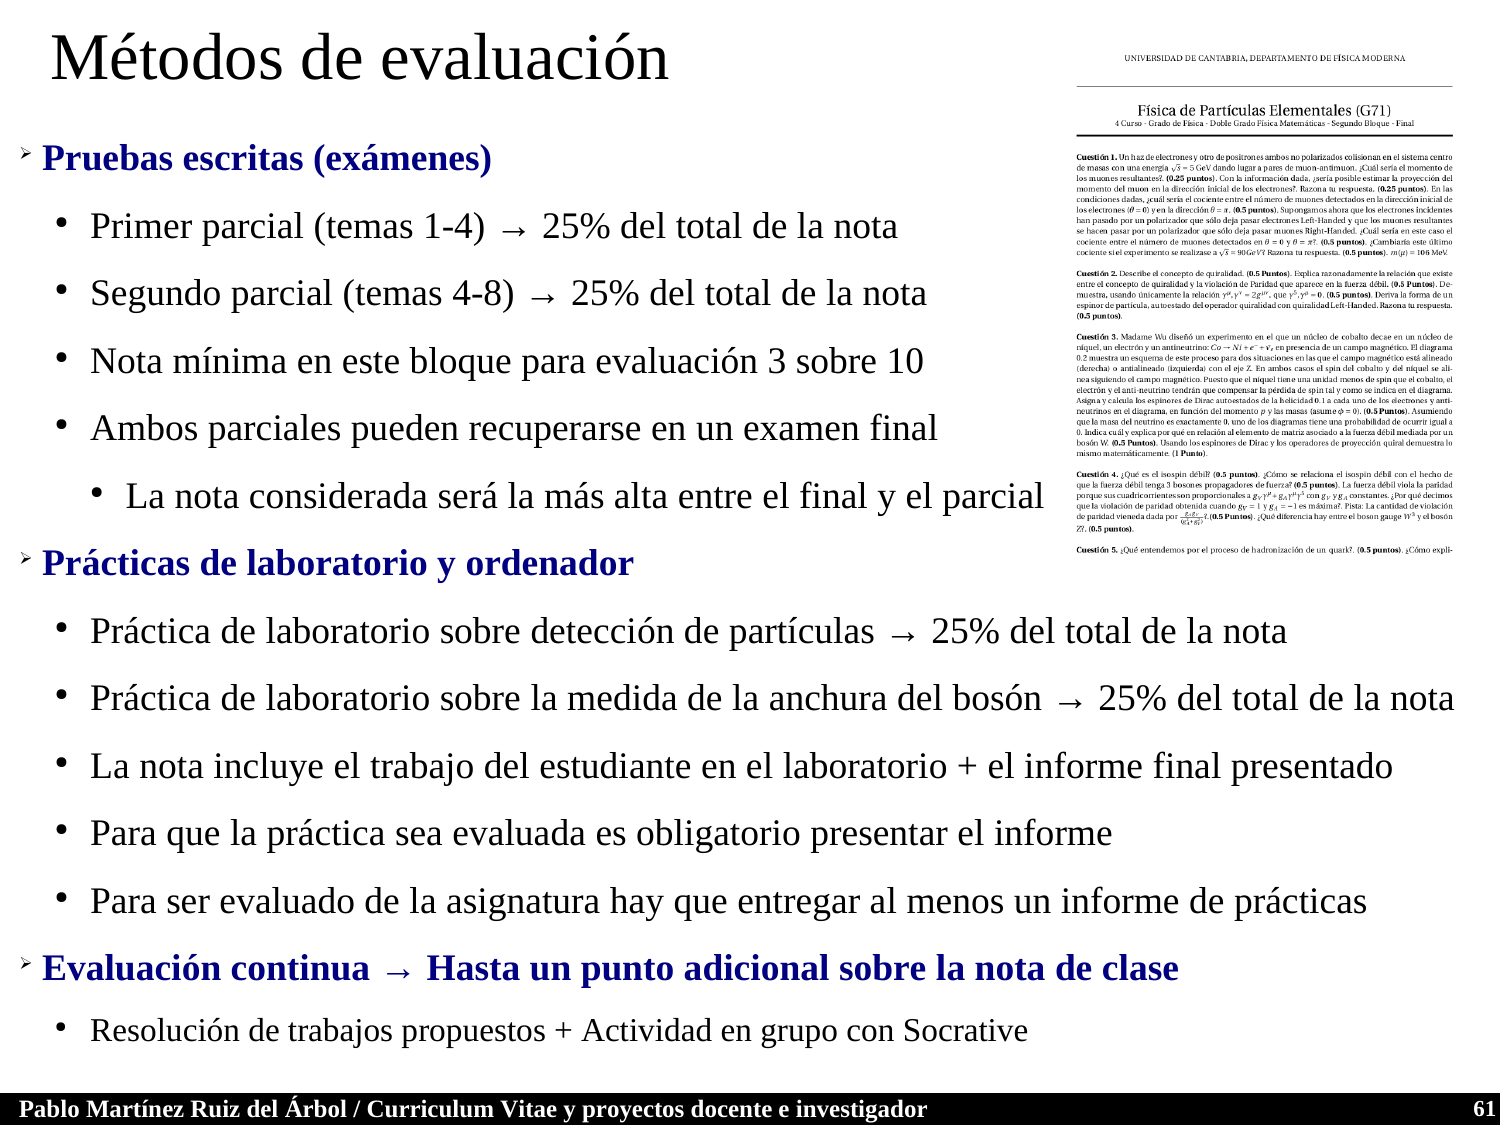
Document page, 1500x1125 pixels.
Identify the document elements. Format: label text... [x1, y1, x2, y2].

picture [1041, 279, 1483, 586]
picture [1041, 36, 1483, 98]
text_box Pruebas escritas (exámenes) Primer parcial (temas 1-4) → 25% del total de la nota Segundo parcial (temas 4-8) → 25% del total de la nota Nota mínima en este bloque para evaluación 3 sobre 10 Ambos parciales pueden recuperarse en un examen final La nota considerada será la más alta entre el final y el parcial Prácticas de laboratorio y ordenador Práctica de laboratorio sobre detección de partículas → 25% del total de la nota Práctica de laboratorio sobre la medida de la anchura del bosón → 25% del total de la nota La nota incluye el trabajo del estudiante en el laboratorio + el informe final presentado Para que la práctica sea evaluada es obligatorio presentar el informe Para ser evaluado de la asignatura hay que entregar al menos un informe de prácticas Evaluación continua → Hasta un punto adicional sobre la nota de clase Resolución de trabajos propuestos + Actividad en grupo con Socrative [0, 98, 1500, 279]
text_box Métodos de evaluación [0, 3, 735, 98]
